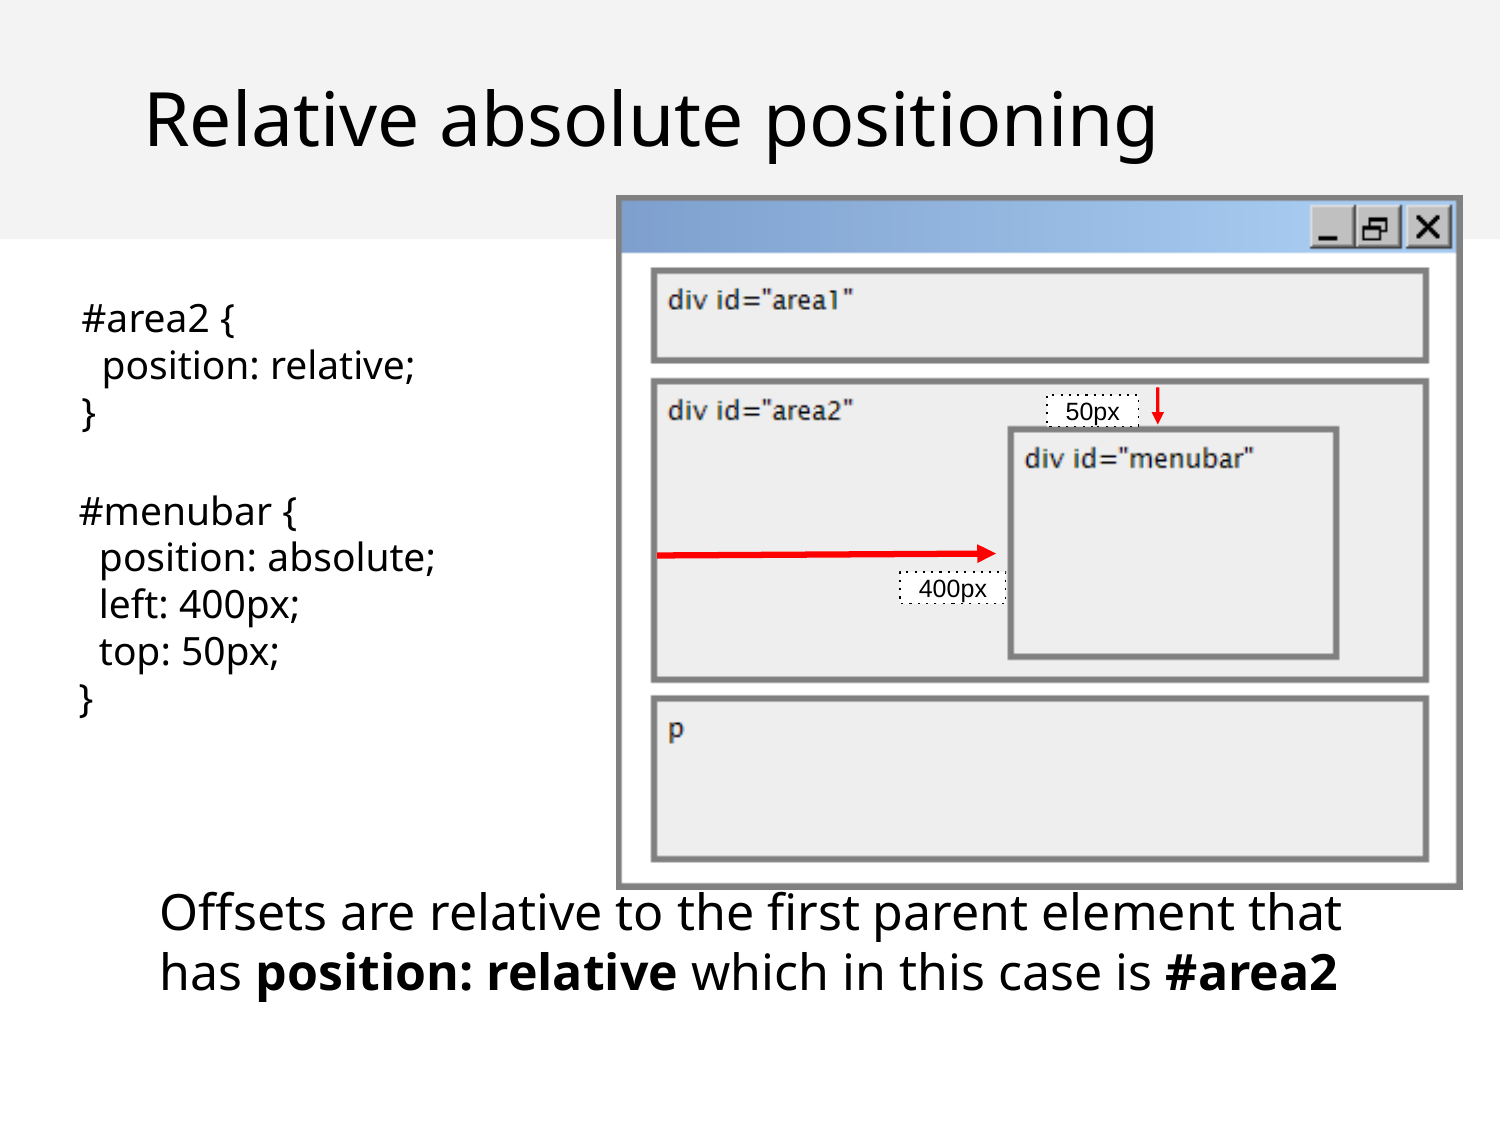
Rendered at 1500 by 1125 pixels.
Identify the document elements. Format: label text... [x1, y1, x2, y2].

text_box Offsets are relative to the first parent element that has position: relative which in this case is #area2 [153, 873, 1397, 1055]
text_box 400px [900, 571, 1006, 604]
picture [616, 195, 1463, 890]
text_box 50px [1047, 394, 1139, 427]
title Relative absolute positioning [128, 56, 1372, 183]
text_box #menubar { position: absolute; left: 400px; top: 50px; } [72, 479, 586, 712]
text_box #area2 { position: relative; } [75, 287, 554, 479]
